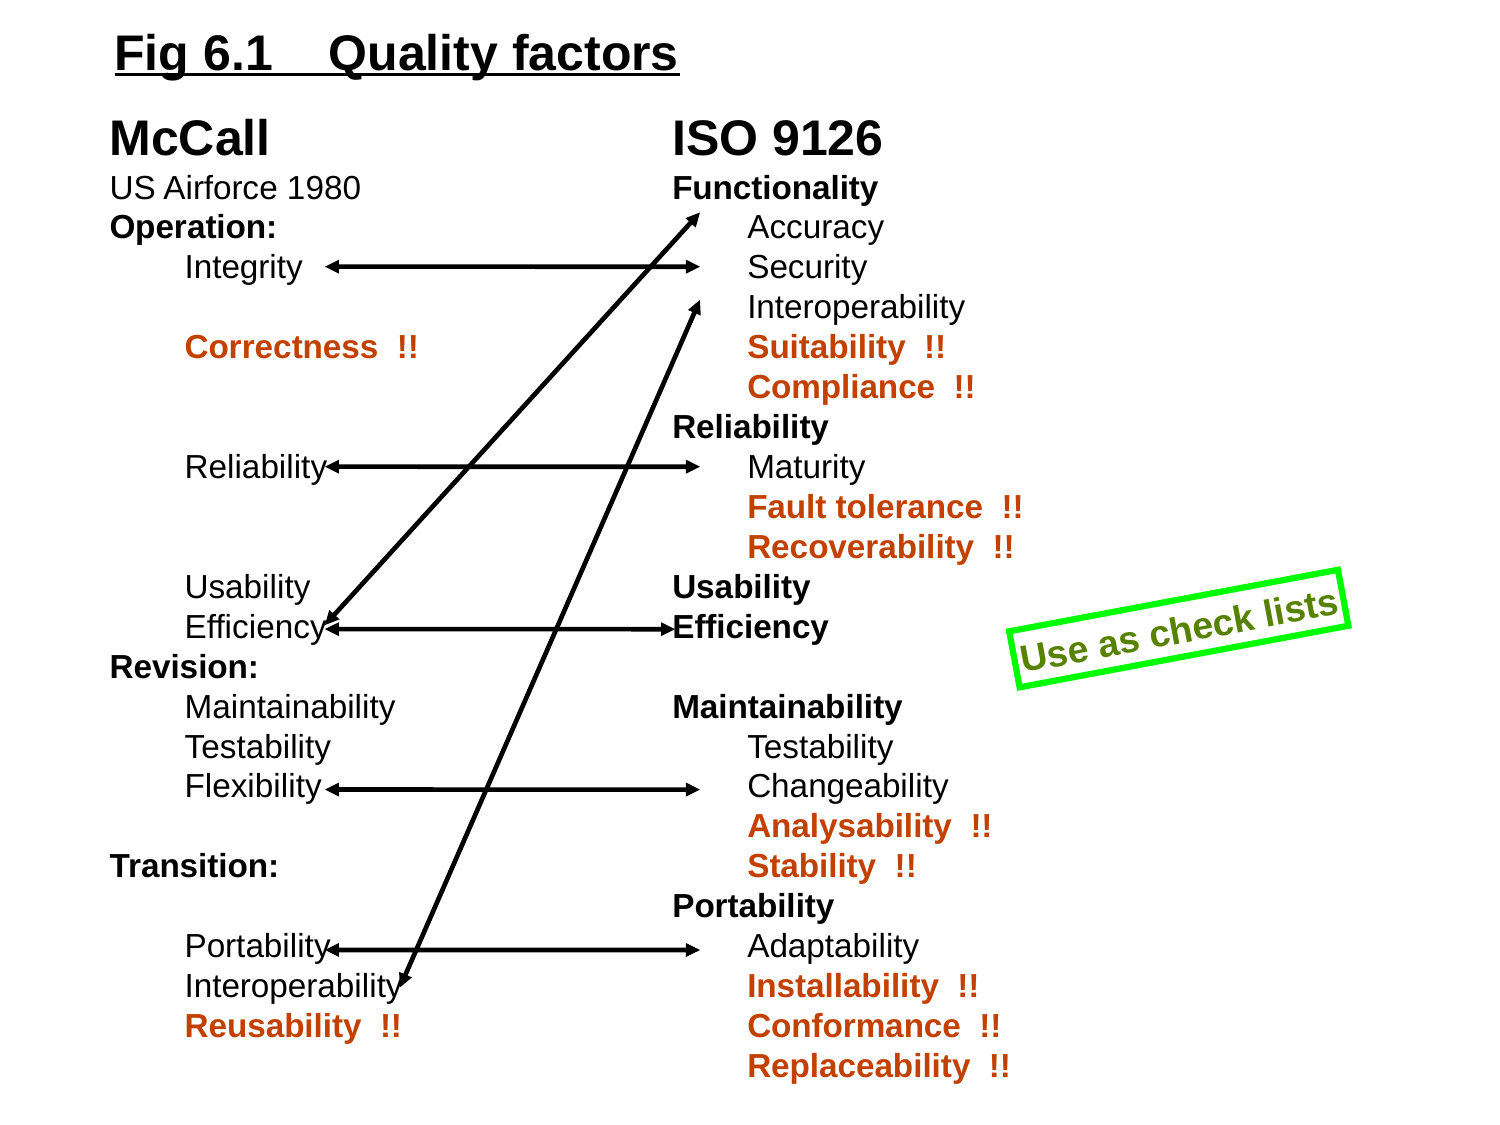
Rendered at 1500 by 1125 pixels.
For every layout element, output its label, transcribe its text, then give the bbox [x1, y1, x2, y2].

text_box Use as check lists [1009, 569, 1349, 688]
text_box Fig 6.1 Quality factors [99, 12, 1085, 88]
text_box McCall US Airforce 1980 Operation: Integrity Correctness !! Reliability Usability Efficiency Revision: Maintainability Testability Flexibility Transition: Portability Interoperability Reusability !! [103, 99, 425, 1051]
text_box ISO 9126 Functionality Accuracy Security Interoperability Suitability !! Compliance !! Reliability Maturity Fault tolerance !! Recoverability !! Usability Efficiency Maintainability Testability Changeability Analysability !! Stability !! Portability Adaptability Installability !! Conformance !! Replaceability !! [666, 99, 1031, 1090]
